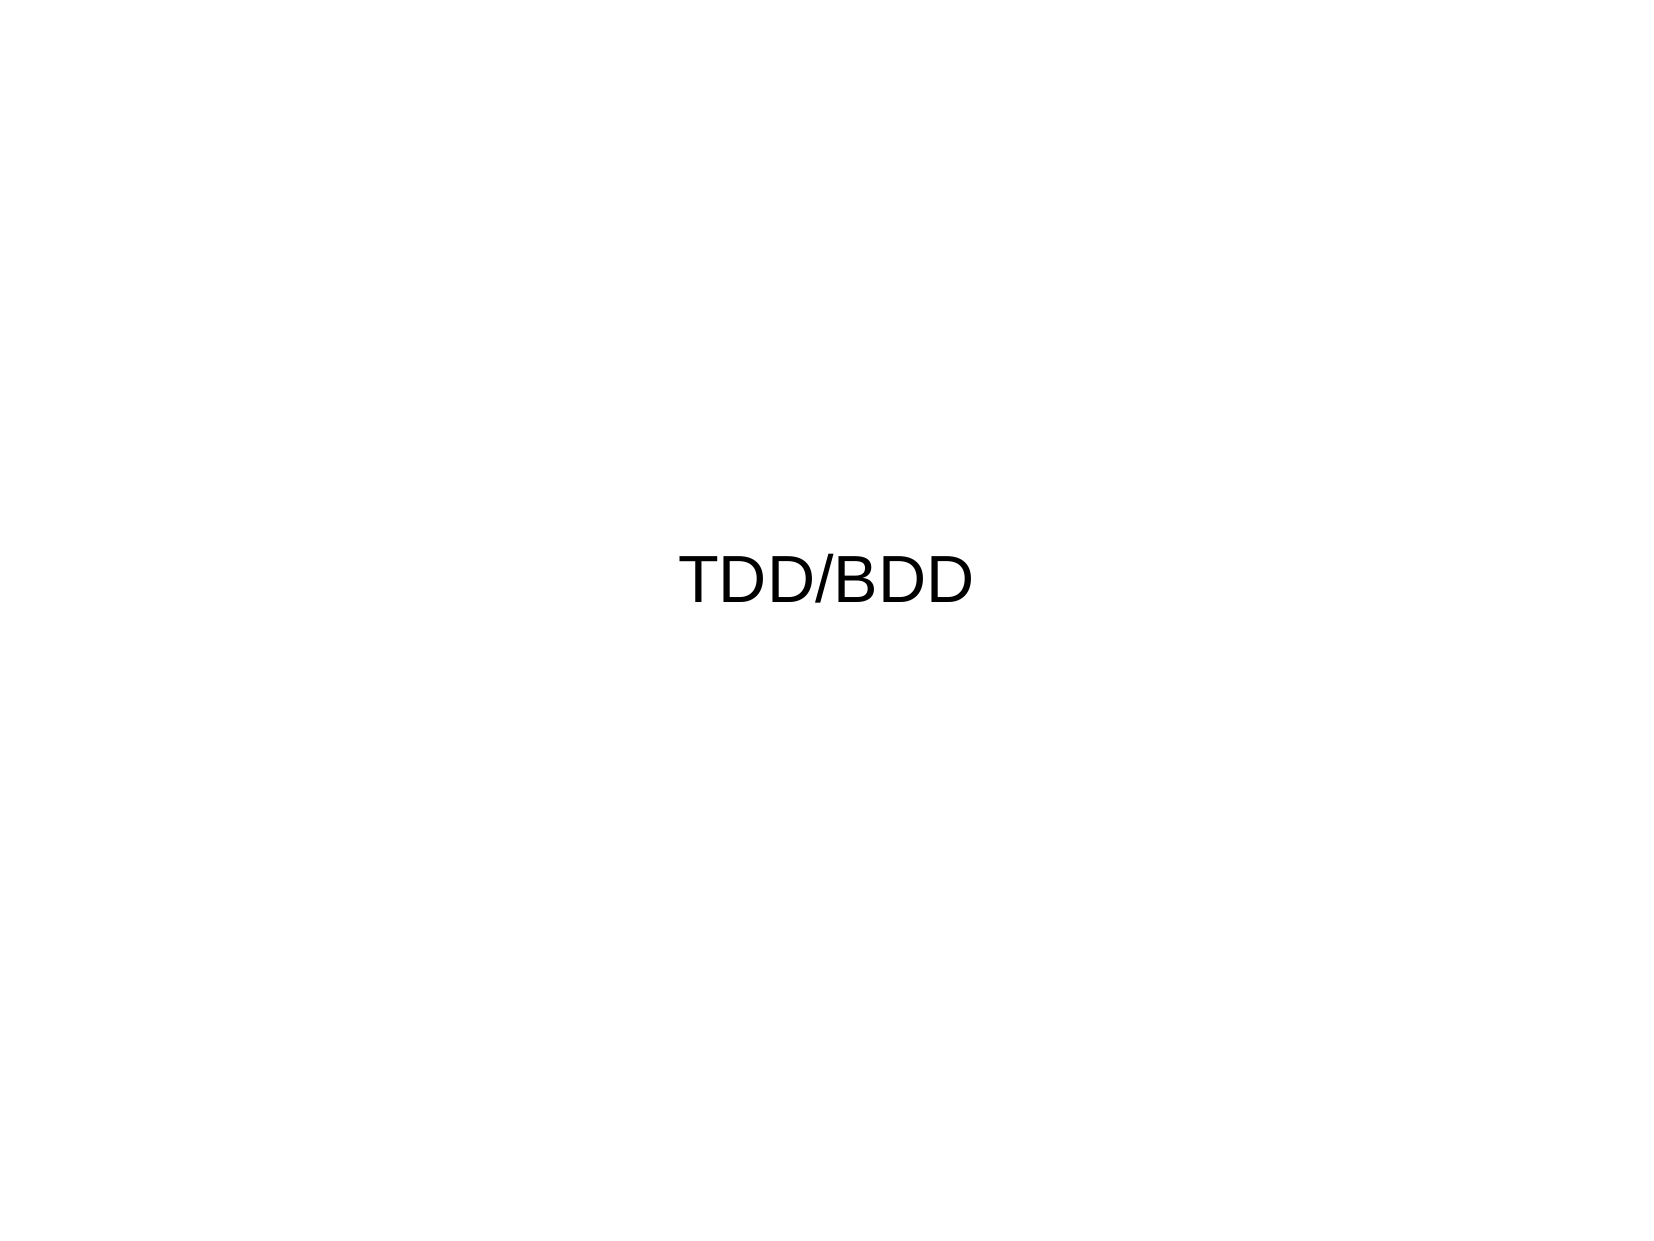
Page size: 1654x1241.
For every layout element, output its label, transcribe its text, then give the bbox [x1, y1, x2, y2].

subtitle TDD/BDD [82, 49, 1571, 1109]
